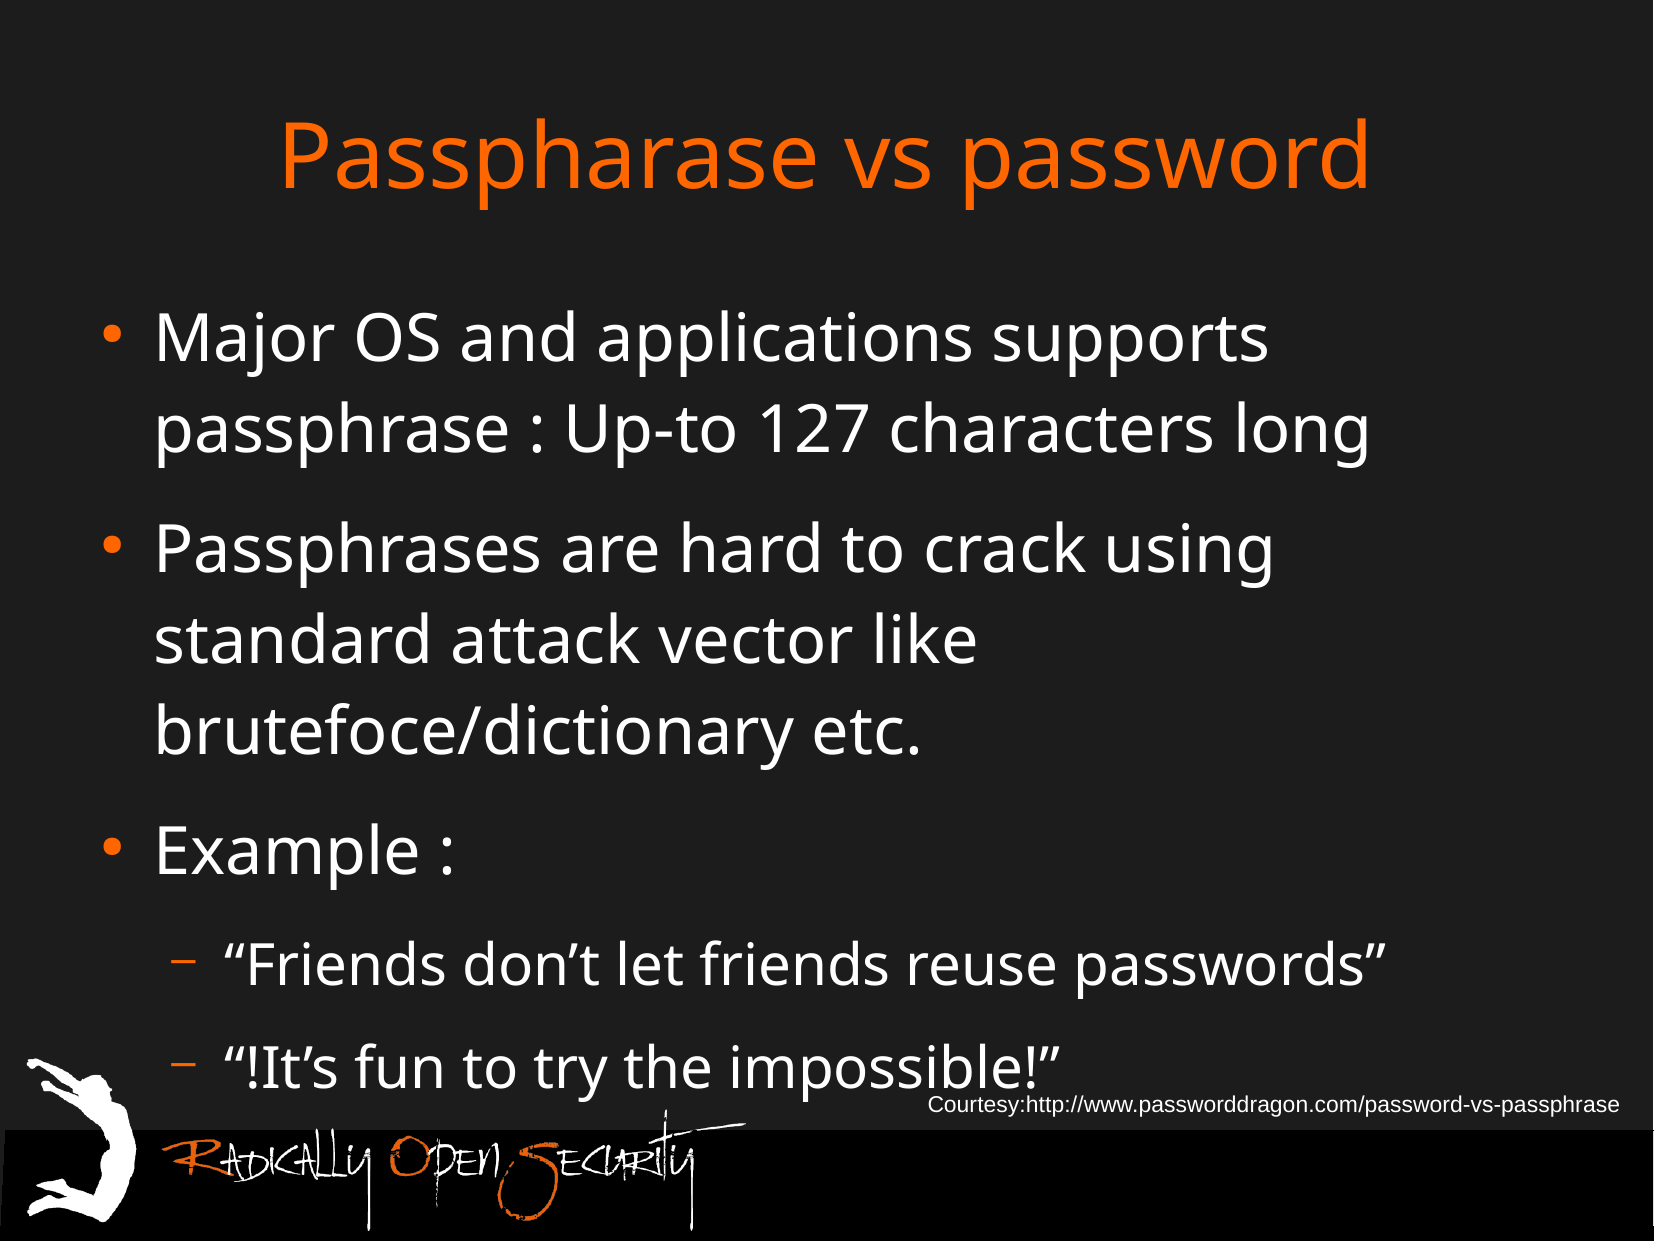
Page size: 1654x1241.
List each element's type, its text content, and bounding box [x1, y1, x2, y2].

list Major OS and applications supports passphrase : Up-to 127 characters long Passphrases are hard to crack using standard attack vector like brutefoce/dictionary etc. Example : “Friends don’t let friends reuse passwords” “!It’s fun to try the impossible!” [82, 290, 1571, 1010]
text_box Courtesy:http://www.passworddragon.com/password-vs-passphrase [912, 1083, 1637, 1127]
picture [0, 1022, 778, 1241]
title Passpharase vs password [82, 49, 1571, 257]
